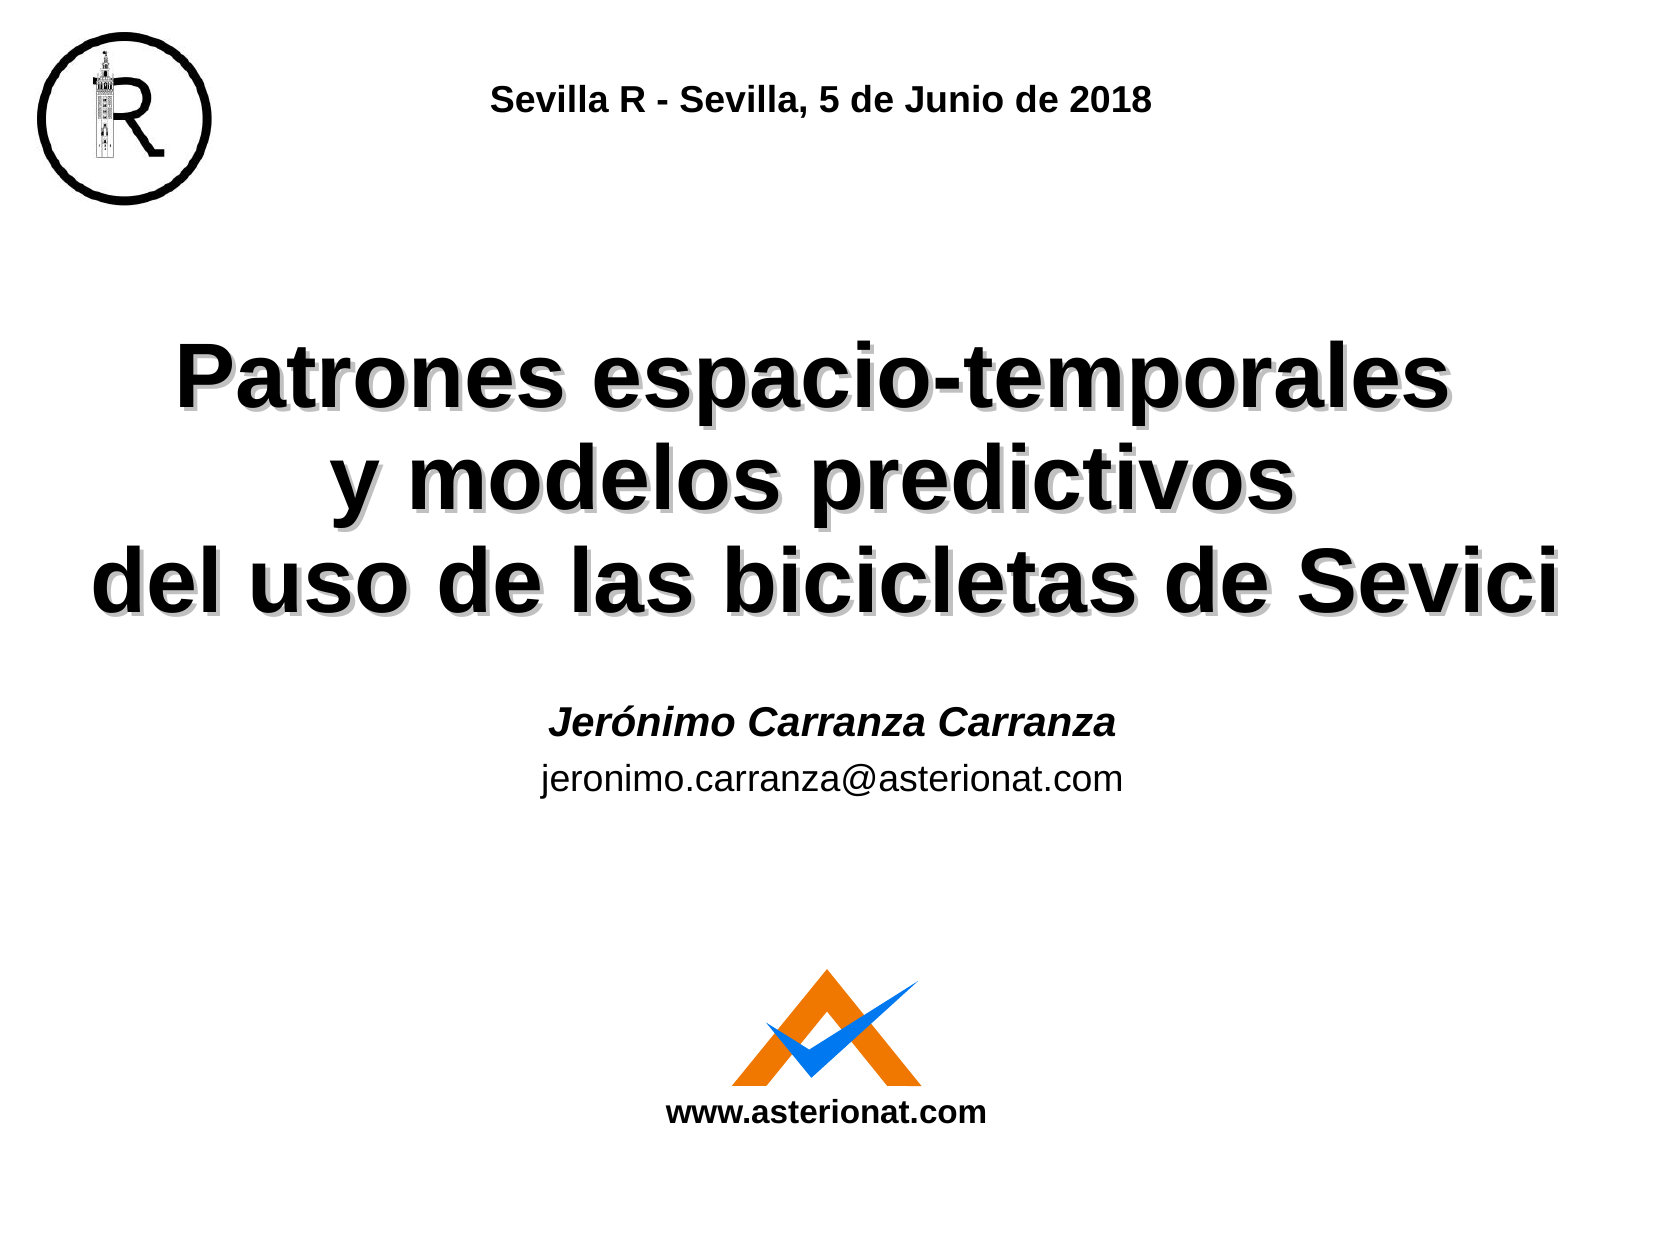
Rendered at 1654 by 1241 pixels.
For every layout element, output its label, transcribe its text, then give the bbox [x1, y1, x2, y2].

text_box jeronimo.carranza@asterionat.com [466, 750, 1199, 807]
picture [731, 968, 923, 1086]
text_box Jerónimo Carranza Carranza [434, 690, 1231, 753]
picture [35, 30, 213, 208]
text_box Sevilla R - Sevilla, 5 de Junio de 2018 [415, 70, 1239, 128]
title Patrones espacio-temporales y modelos predictivos del uso de las bicicletas de Sevici [82, 323, 1571, 632]
text_box www.asterionat.com [651, 1086, 1003, 1139]
